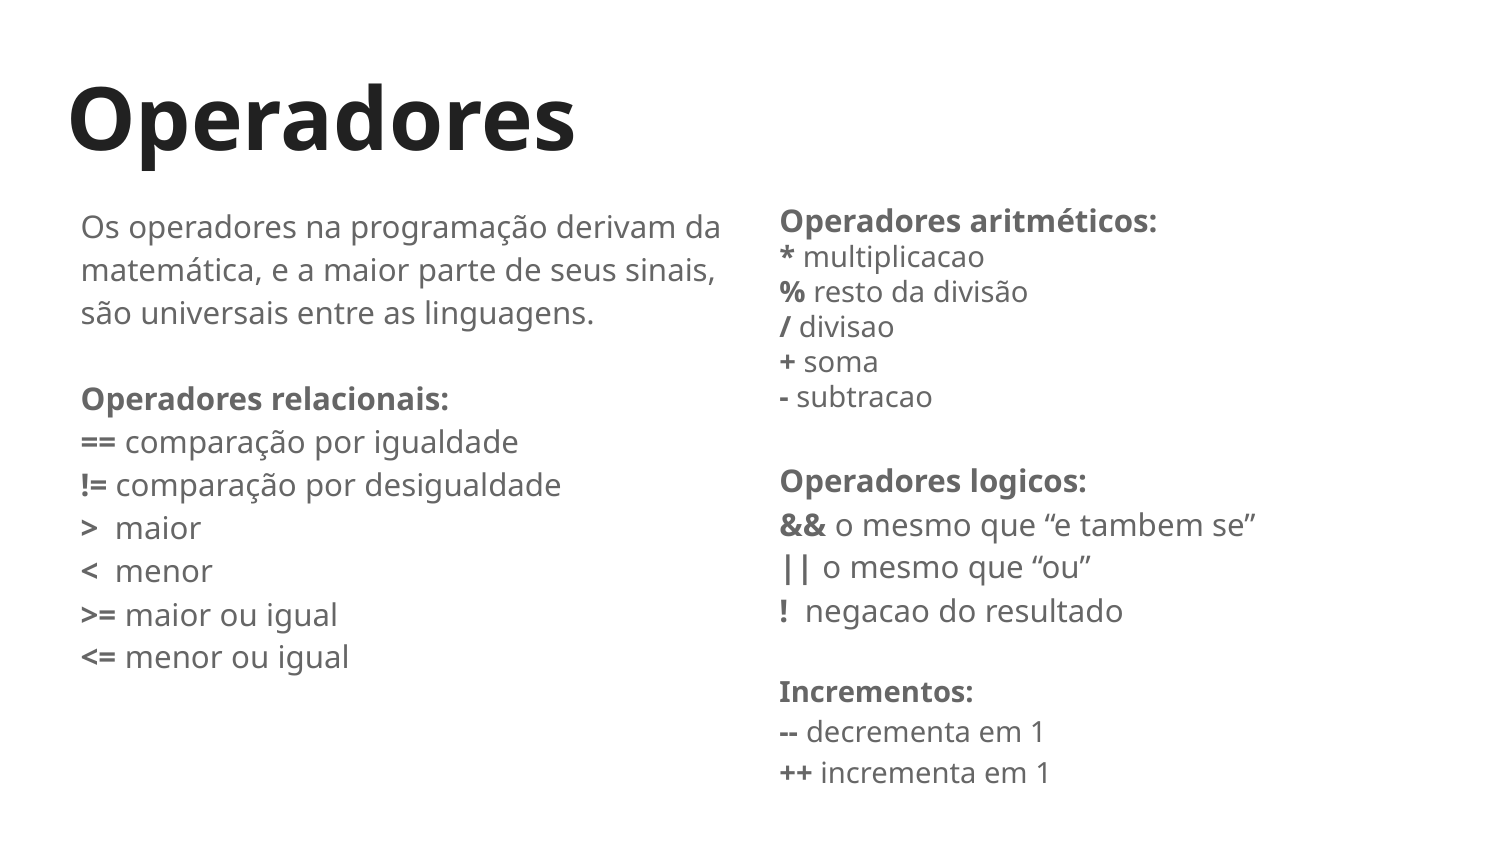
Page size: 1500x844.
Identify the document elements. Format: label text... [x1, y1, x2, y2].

title Operadores [51, 48, 1449, 180]
list Os operadores na programação derivam da matemática, e a maior parte de seus sinais, são universais entre as linguagens. Operadores relacionais: == comparação por igualdade != comparação por desigualdade > maior < menor >= maior ou igual <= menor ou igual [65, 186, 765, 808]
list Operadores aritméticos: * multiplicacao % resto da divisão / divisao + soma - subtracao Operadores logicos: && o mesmo que “e tambem se” || o mesmo que “ou” ! negacao do resultado Incrementos: -- decrementa em 1 ++ incrementa em 1 [764, 180, 1464, 814]
